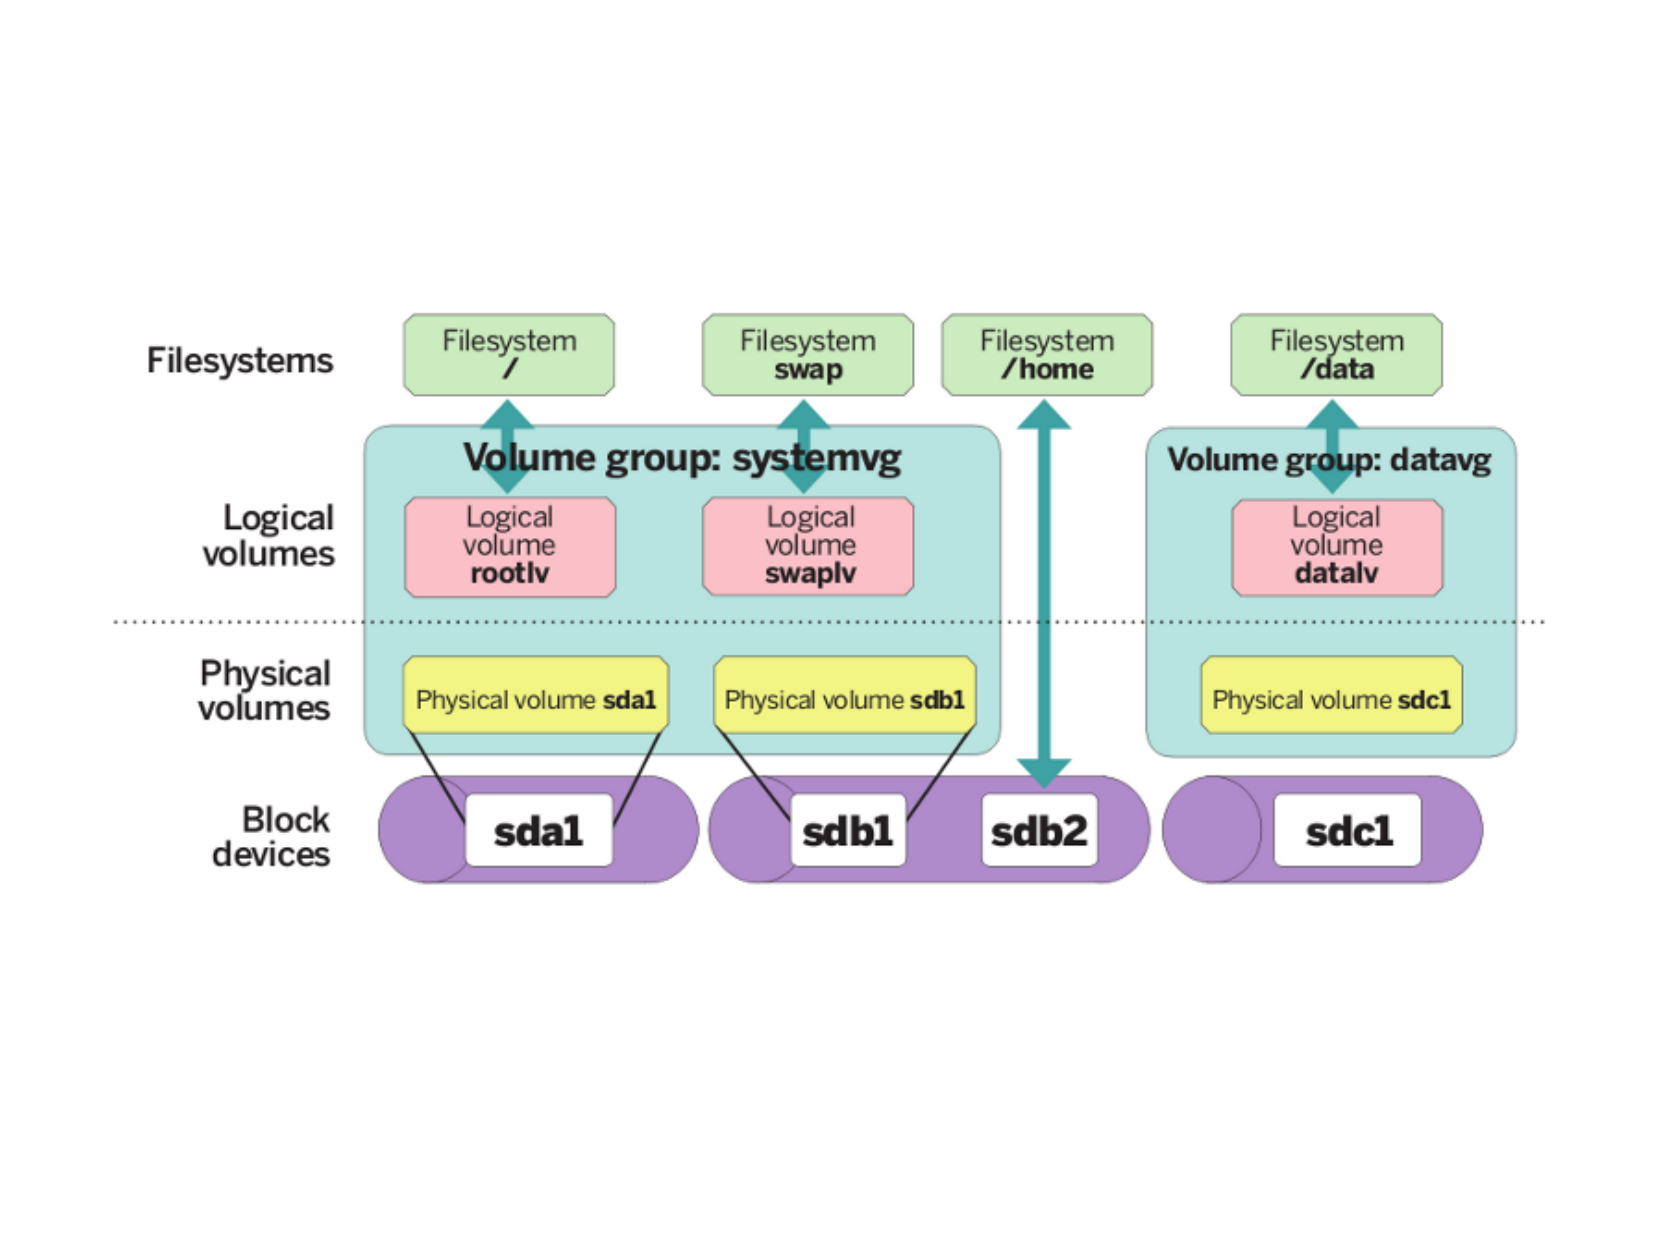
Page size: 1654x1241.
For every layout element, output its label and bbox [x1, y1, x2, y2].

picture [92, 295, 1571, 907]
